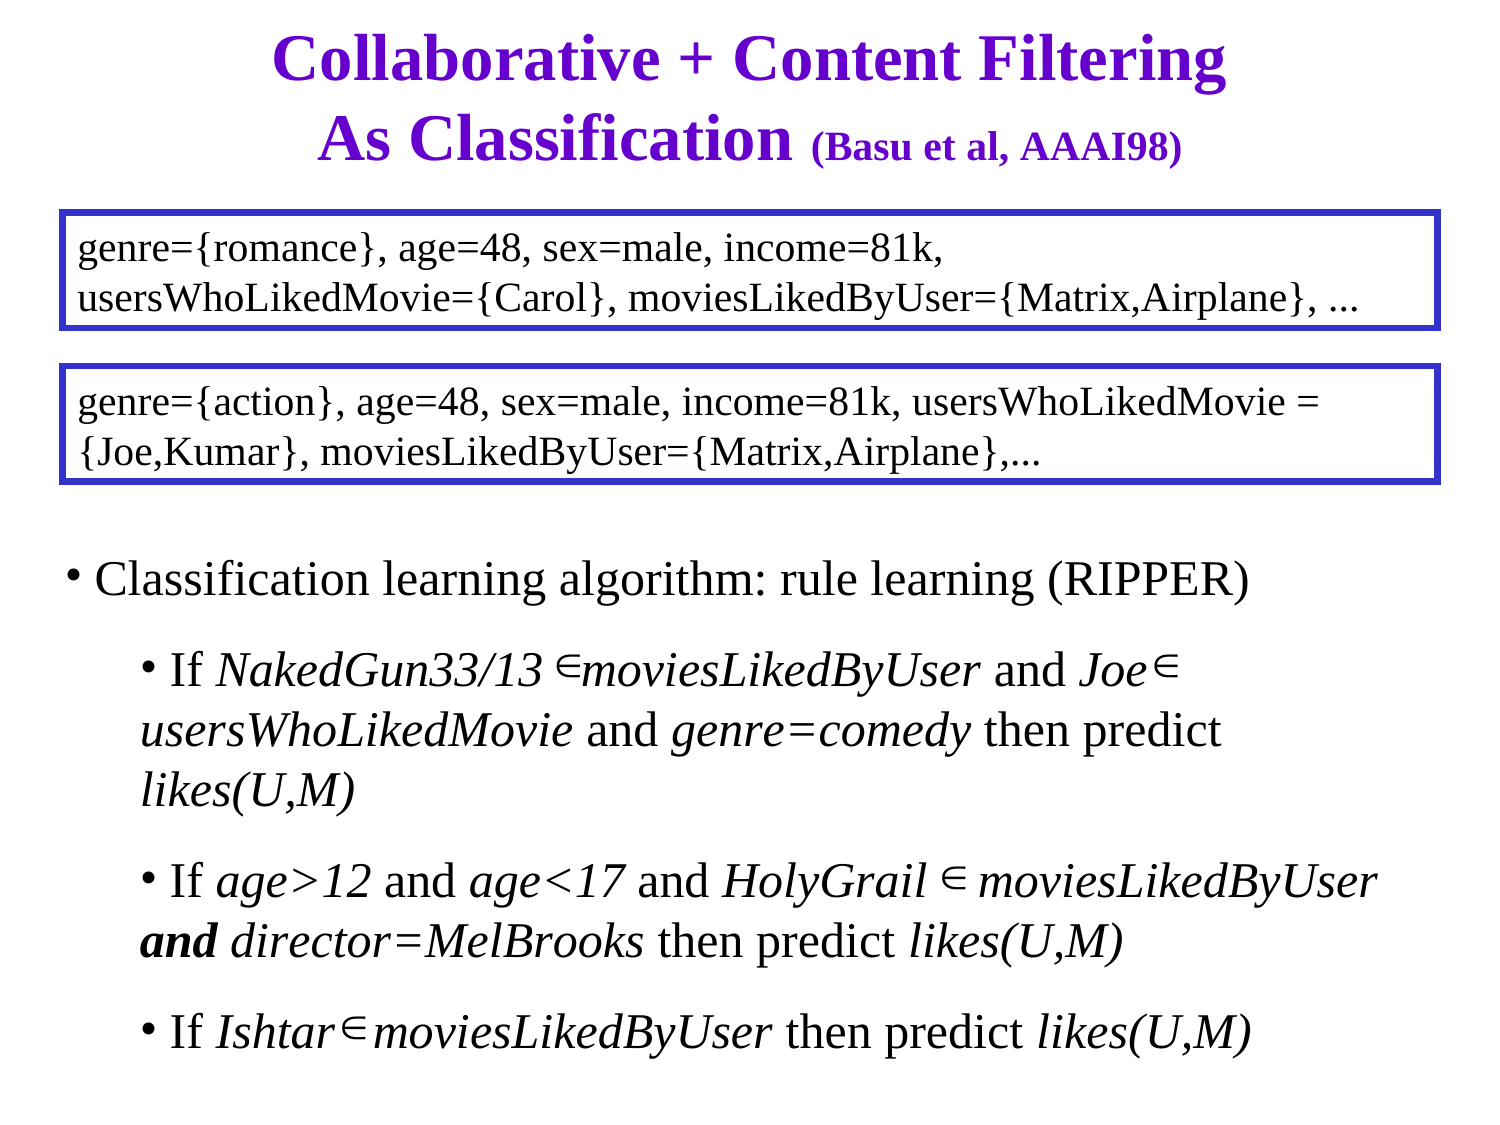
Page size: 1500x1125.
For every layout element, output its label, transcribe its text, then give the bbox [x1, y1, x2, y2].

title Collaborative + Content Filtering As Classification (Basu et al, AAAI98) [112, 0, 1388, 188]
chart [1149, 650, 1186, 686]
text_box Classification learning algorithm: rule learning (RIPPER) If NakedGun33/13 moviesLikedByUser and Joe usersWhoLikedMovie and genre=comedy then predict likes(U,M) If age>12 and age<17 and HolyGrail moviesLikedByUser and director=MelBrooks then predict likes(U,M) If Ishtar moviesLikedByUser then predict likes(U,M) [49, 537, 1426, 1067]
chart [937, 862, 973, 898]
text_box genre={action}, age=48, sex=male, income=81k, usersWhoLikedMovie = {Joe,Kumar}, moviesLikedByUser={Matrix,Airplane},... [62, 366, 1438, 482]
text_box genre={romance}, age=48, sex=male, income=81k, usersWhoLikedMovie={Carol}, moviesLikedByUser={Matrix,Airplane}, ... [62, 212, 1438, 328]
chart [552, 650, 588, 686]
chart [337, 1012, 373, 1048]
